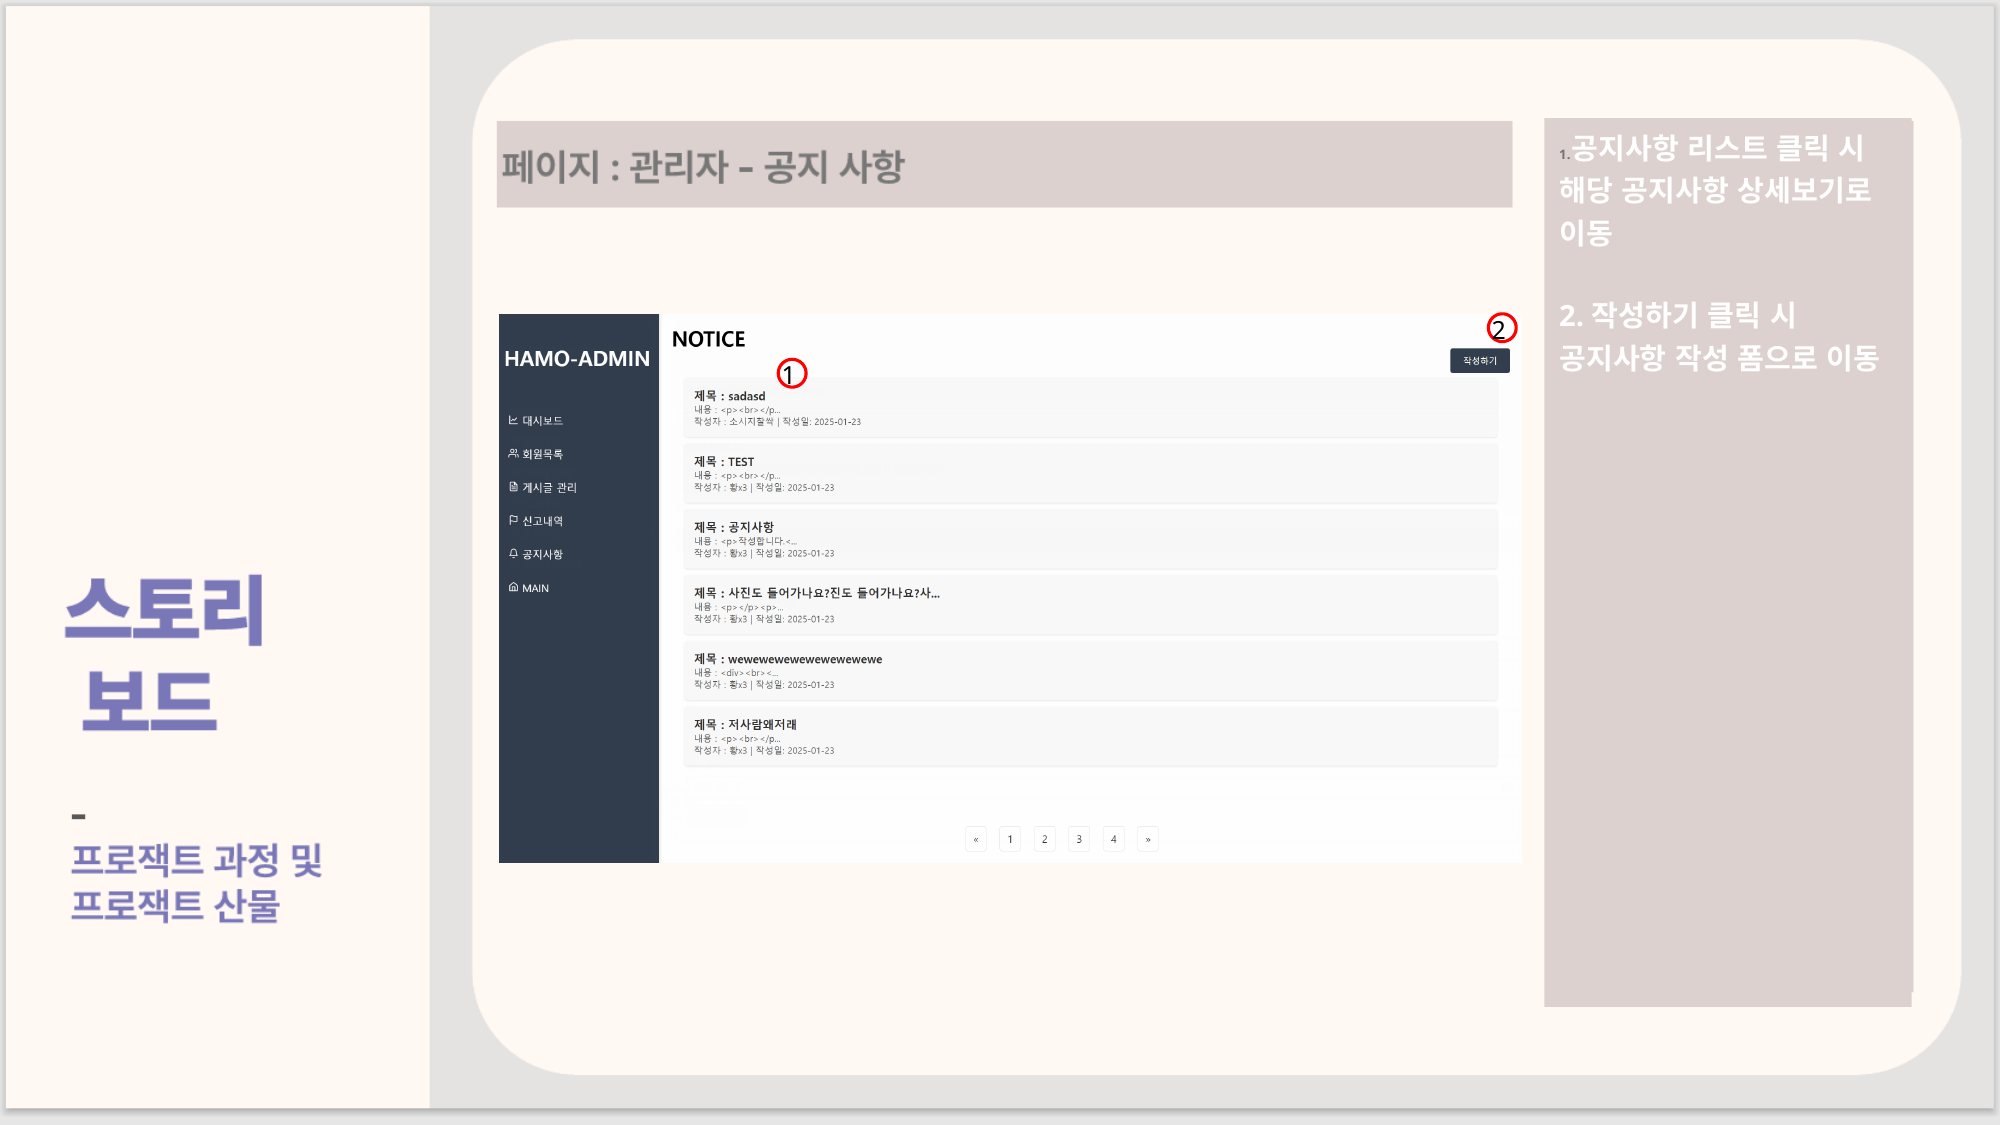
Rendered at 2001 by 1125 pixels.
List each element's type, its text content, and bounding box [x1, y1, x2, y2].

picture [0, 0, 2000, 1125]
text_box 1 [775, 350, 797, 400]
text_box 2 [1485, 305, 1507, 355]
text_box 공지사항 리스트 클릭 시 해당 공지사항 상세보기로 이동 2. 작성하기 클릭 시 공지사항 작성 폼으로 이동 [1544, 118, 1912, 1007]
